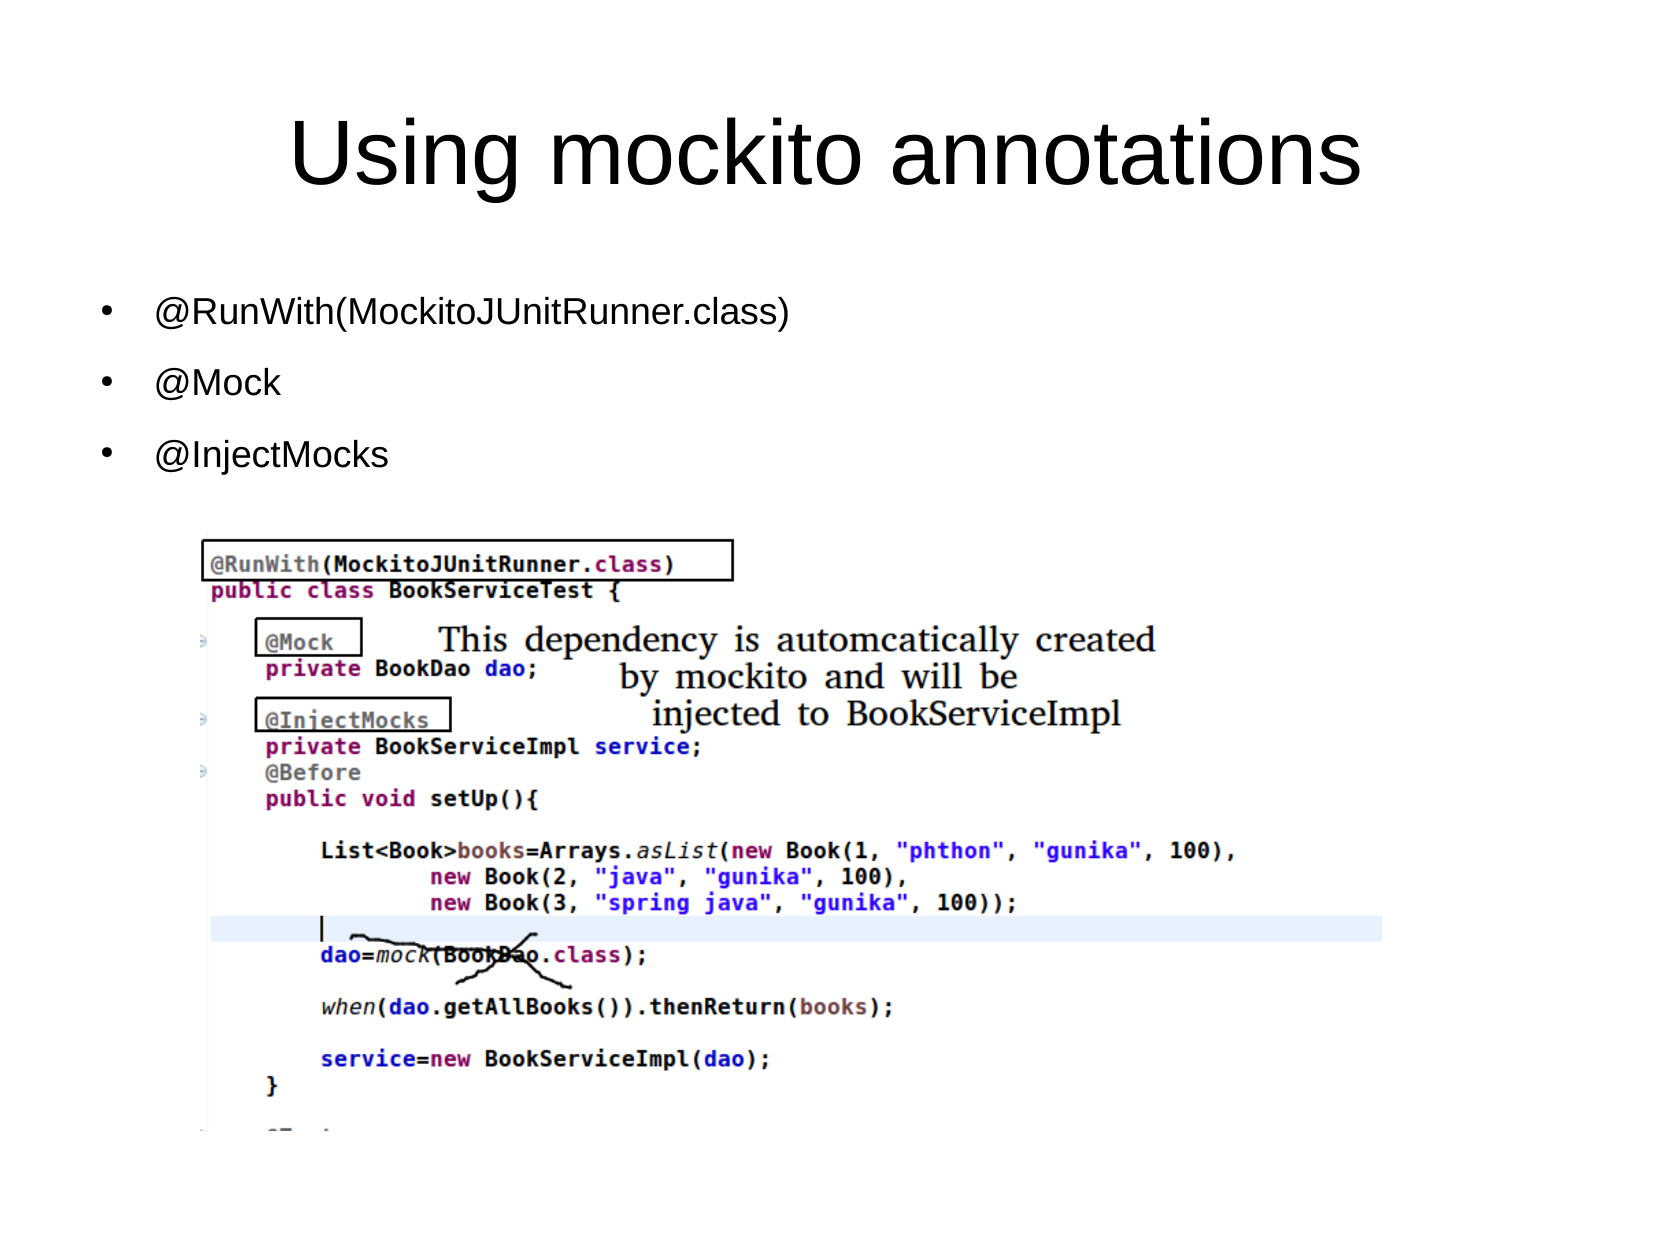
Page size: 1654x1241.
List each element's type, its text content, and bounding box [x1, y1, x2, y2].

picture [200, 531, 1382, 1131]
list @RunWith(MockitoJUnitRunner.class) @Mock @InjectMocks [82, 290, 1571, 1010]
title Using mockito annotations [82, 49, 1571, 257]
